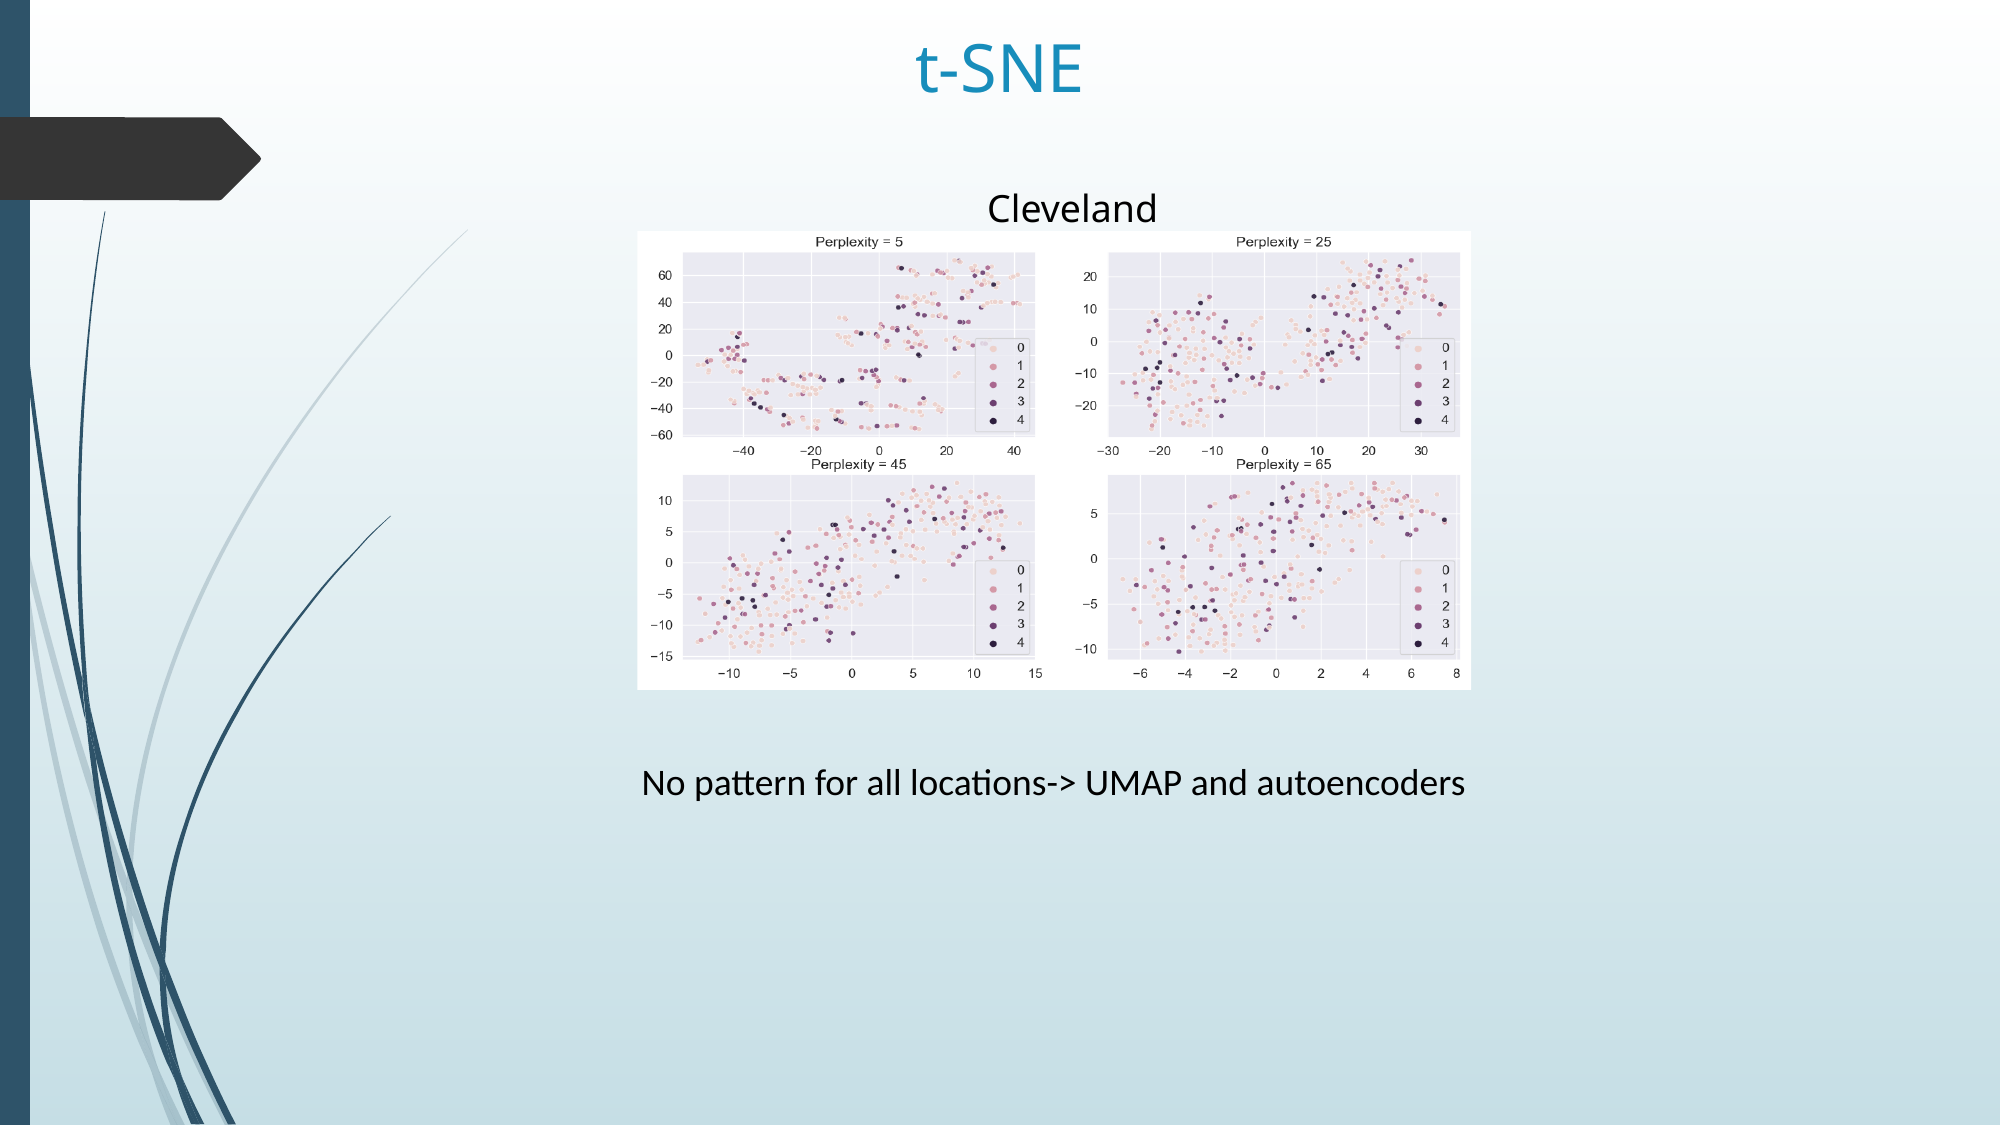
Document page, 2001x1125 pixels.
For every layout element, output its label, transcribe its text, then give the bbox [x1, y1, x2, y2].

text_box No pattern for all locations-> UMAP and autoencoders [626, 750, 1639, 811]
picture [637, 231, 1472, 690]
text_box Cleveland [972, 177, 1217, 238]
title t-SNE [137, 18, 1863, 117]
